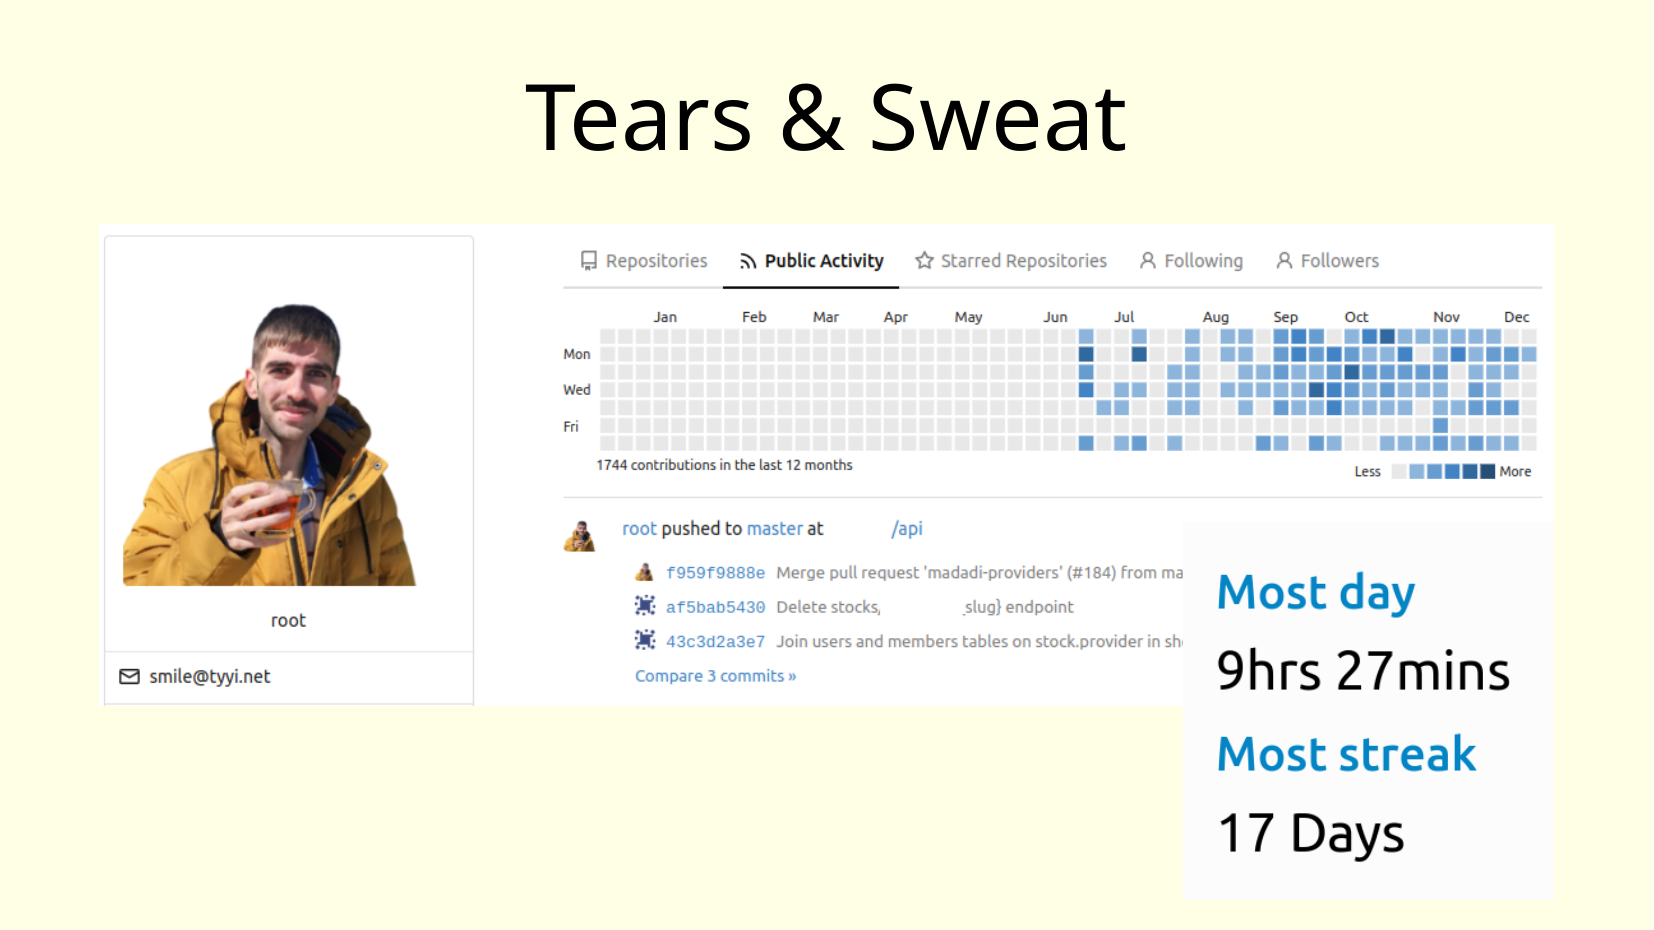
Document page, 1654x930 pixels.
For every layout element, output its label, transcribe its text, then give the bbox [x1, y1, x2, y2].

title Tears & Sweat [82, 35, 1571, 195]
picture [99, 224, 1554, 901]
